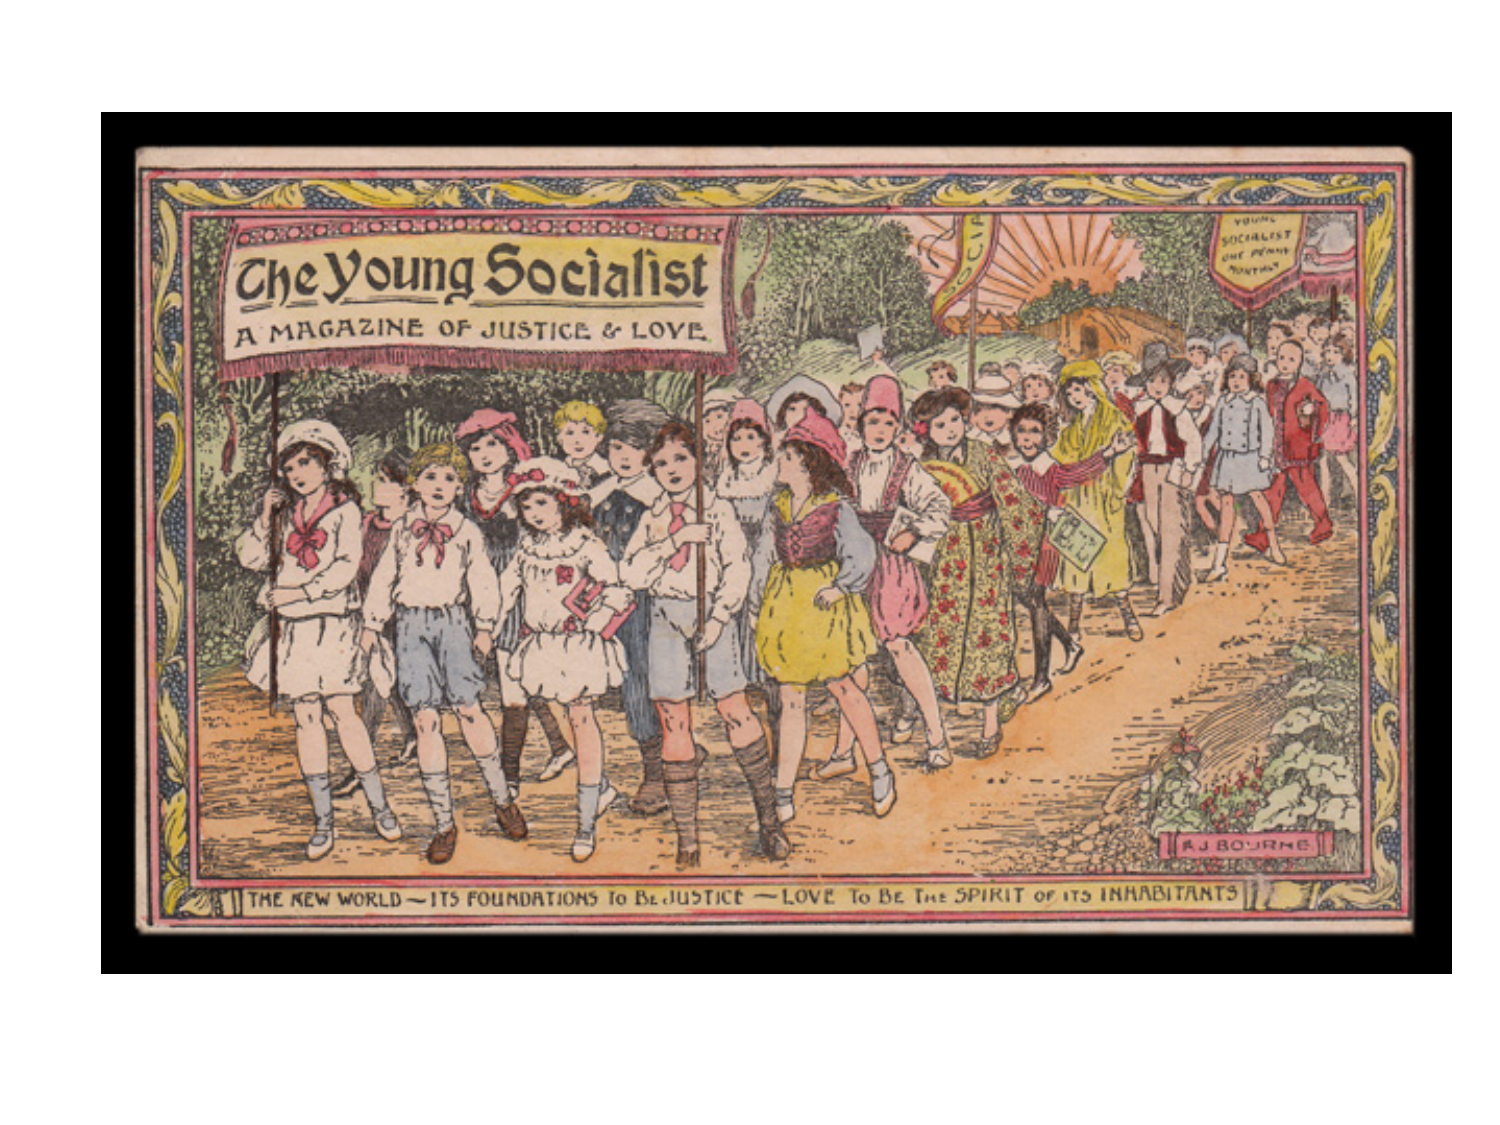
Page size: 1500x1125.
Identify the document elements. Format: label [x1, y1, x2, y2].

picture [101, 112, 1452, 974]
